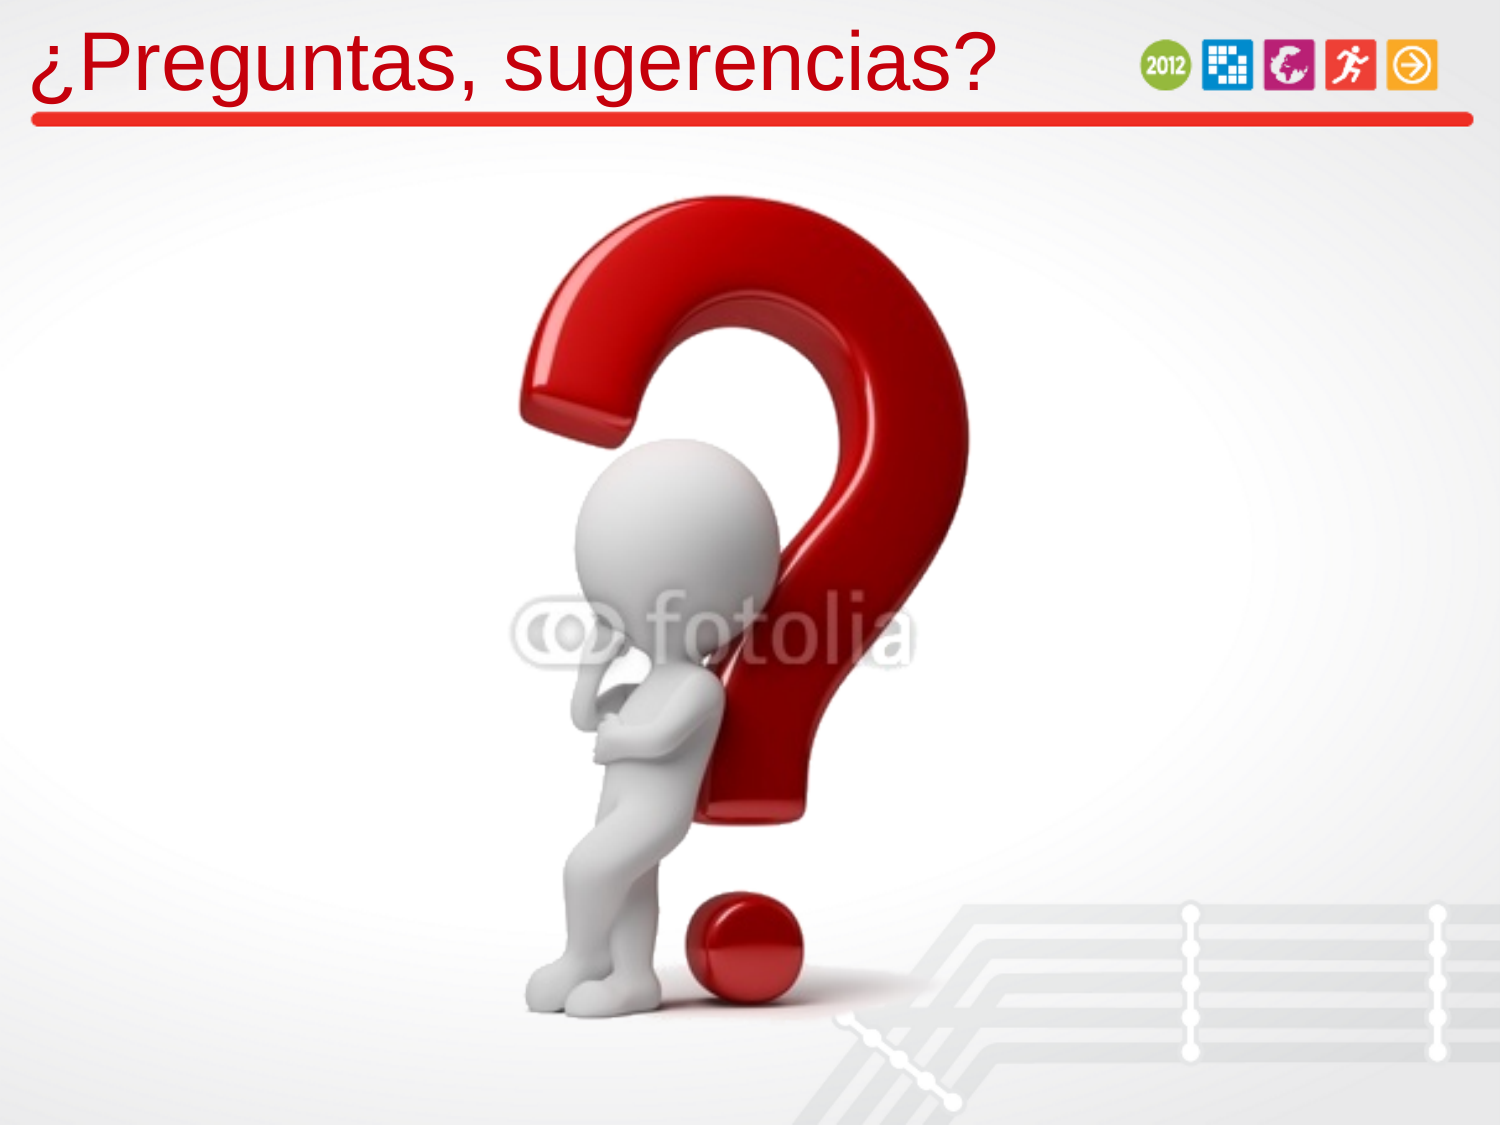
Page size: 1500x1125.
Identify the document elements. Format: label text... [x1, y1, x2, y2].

picture [0, 0, 1500, 1125]
title ¿Preguntas, sugerencias? [12, 0, 1126, 121]
